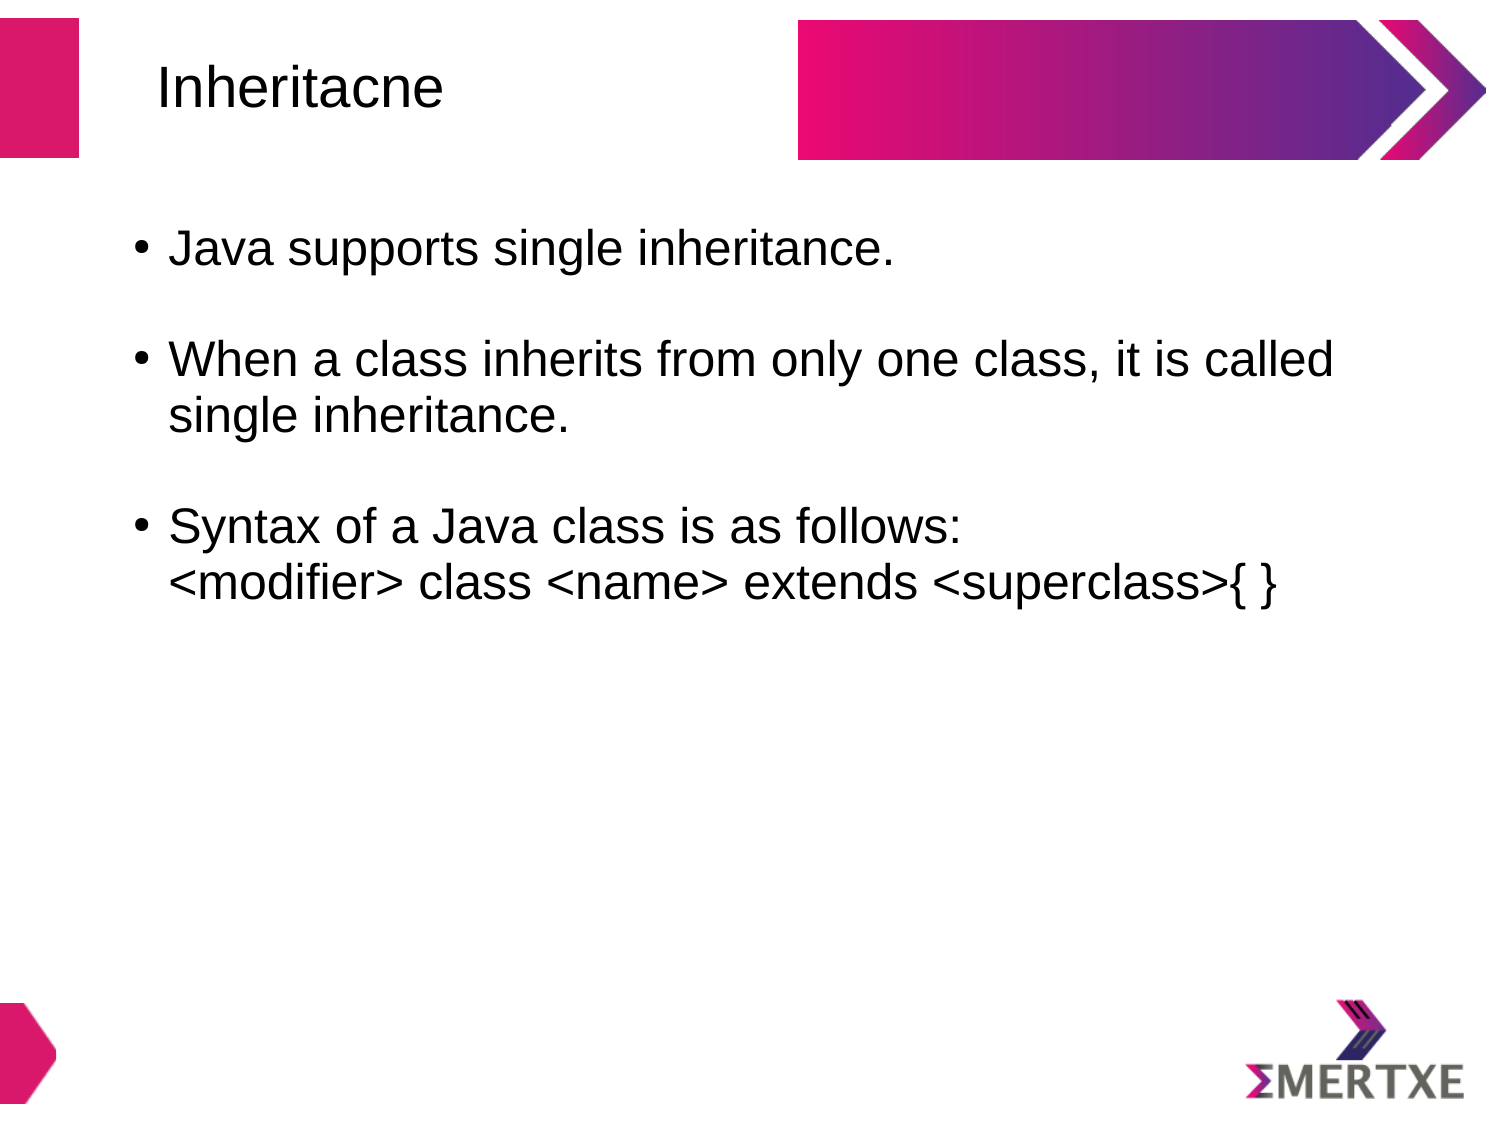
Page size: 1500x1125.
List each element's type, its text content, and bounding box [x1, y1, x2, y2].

picture [1245, 996, 1465, 1099]
text_box Java supports single inheritance. When a class inherits from only one class, it is called single inheritance. Syntax of a Java class is as follows: <modifier> class <name> extends <superclass>{ } [118, 212, 1406, 664]
picture [798, 20, 1486, 160]
text_box Inheritacne [141, 47, 745, 128]
